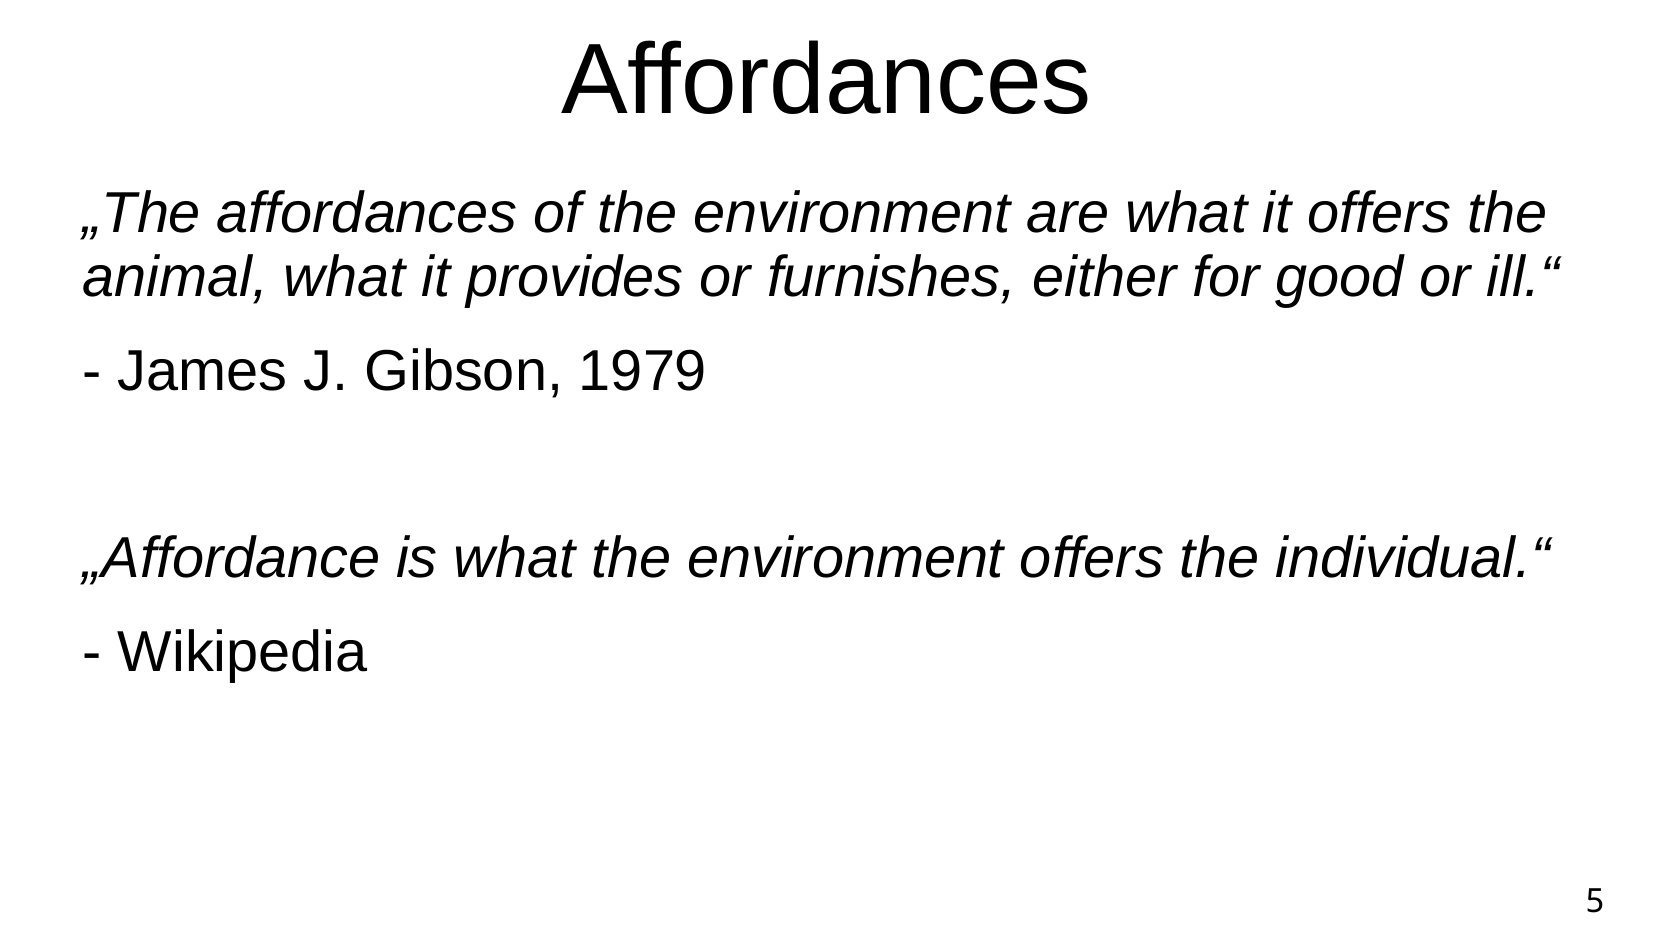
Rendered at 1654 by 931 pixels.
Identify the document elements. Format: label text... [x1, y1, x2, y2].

title Affordances [82, 1, 1571, 157]
list „The affordances of the environment are what it offers the animal, what it provides or furnishes, either for good or ill.“ - James J. Gibson, 1979 „Affordance is what the environment offers the individual.“ - Wikipedia [82, 180, 1571, 811]
